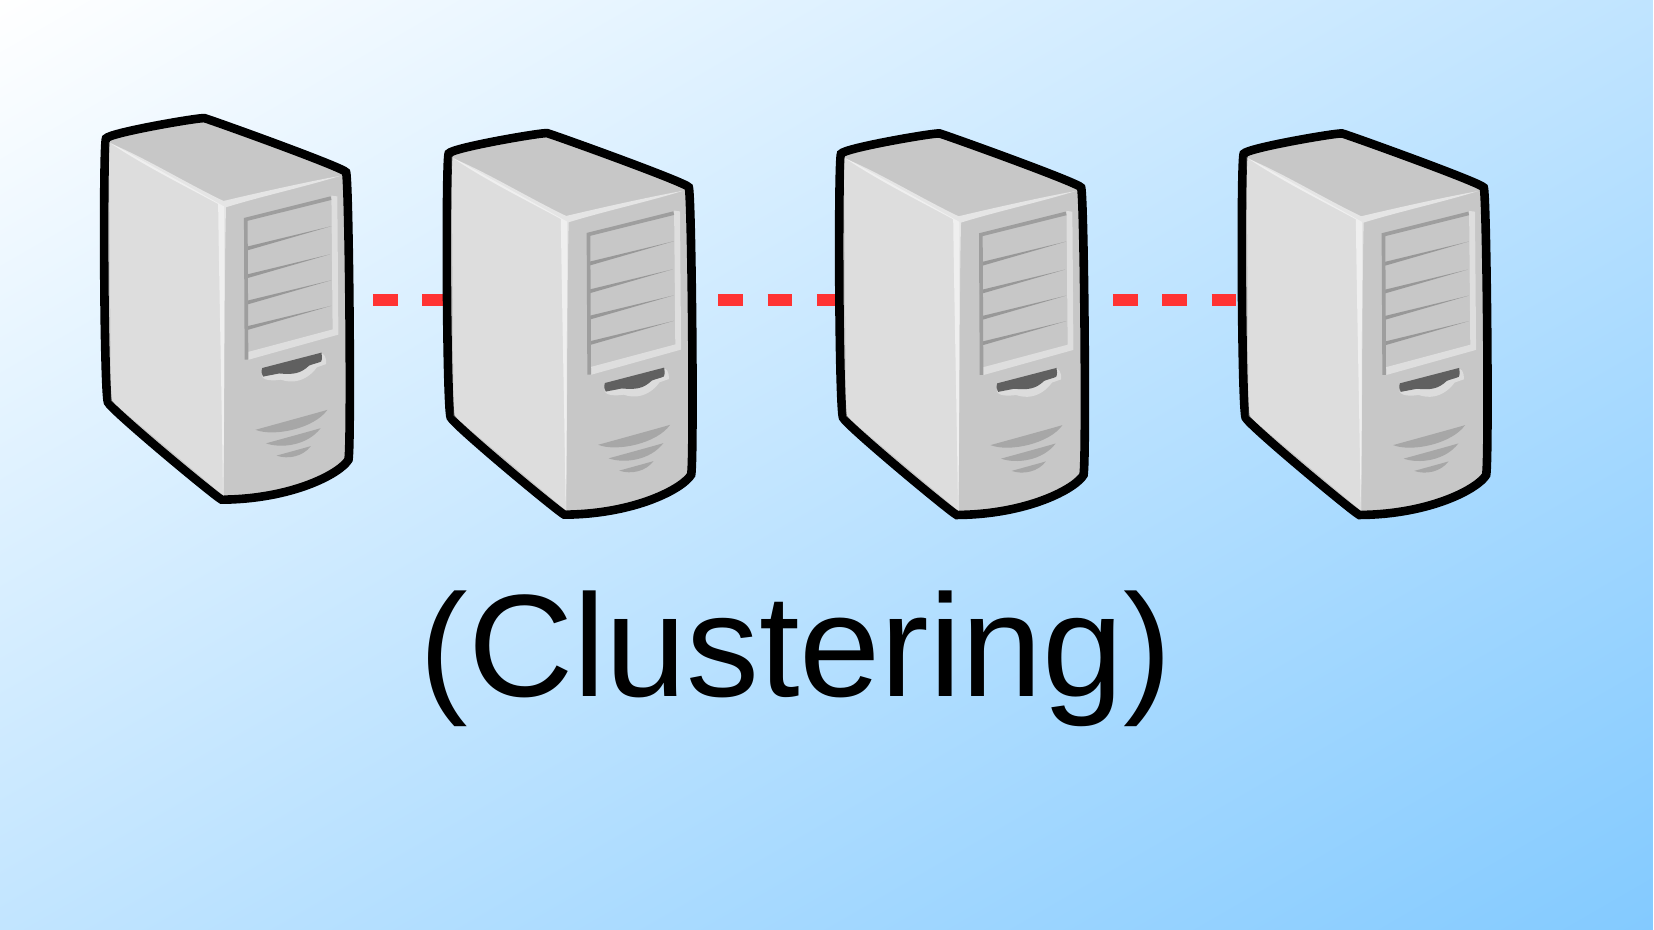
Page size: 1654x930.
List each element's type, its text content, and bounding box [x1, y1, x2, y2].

picture [30, 44, 1158, 615]
text_box (Clustering) [405, 557, 1188, 736]
picture [1167, 60, 1561, 616]
